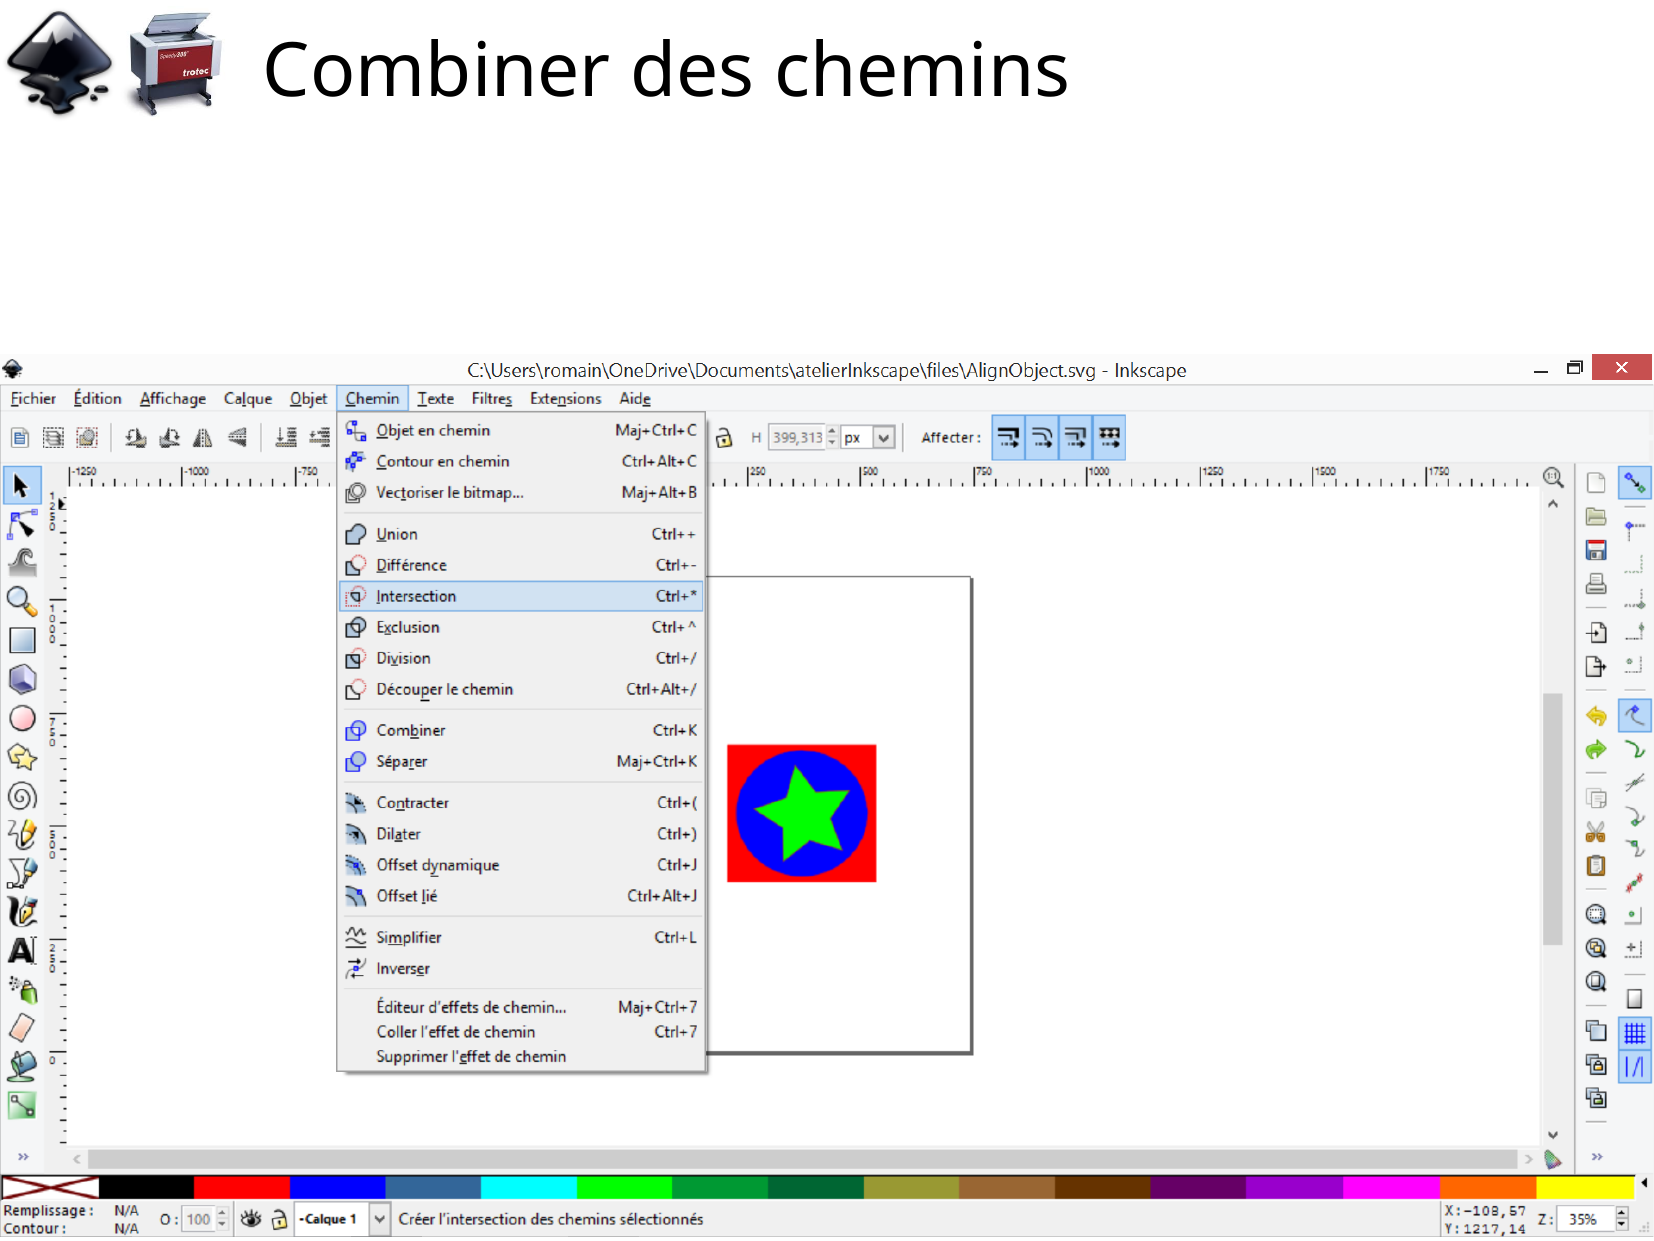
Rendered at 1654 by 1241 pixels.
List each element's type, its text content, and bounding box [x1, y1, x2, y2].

picture [0, 354, 1654, 1237]
picture [0, 5, 233, 125]
text_box Combiner des chemins [248, 9, 922, 120]
